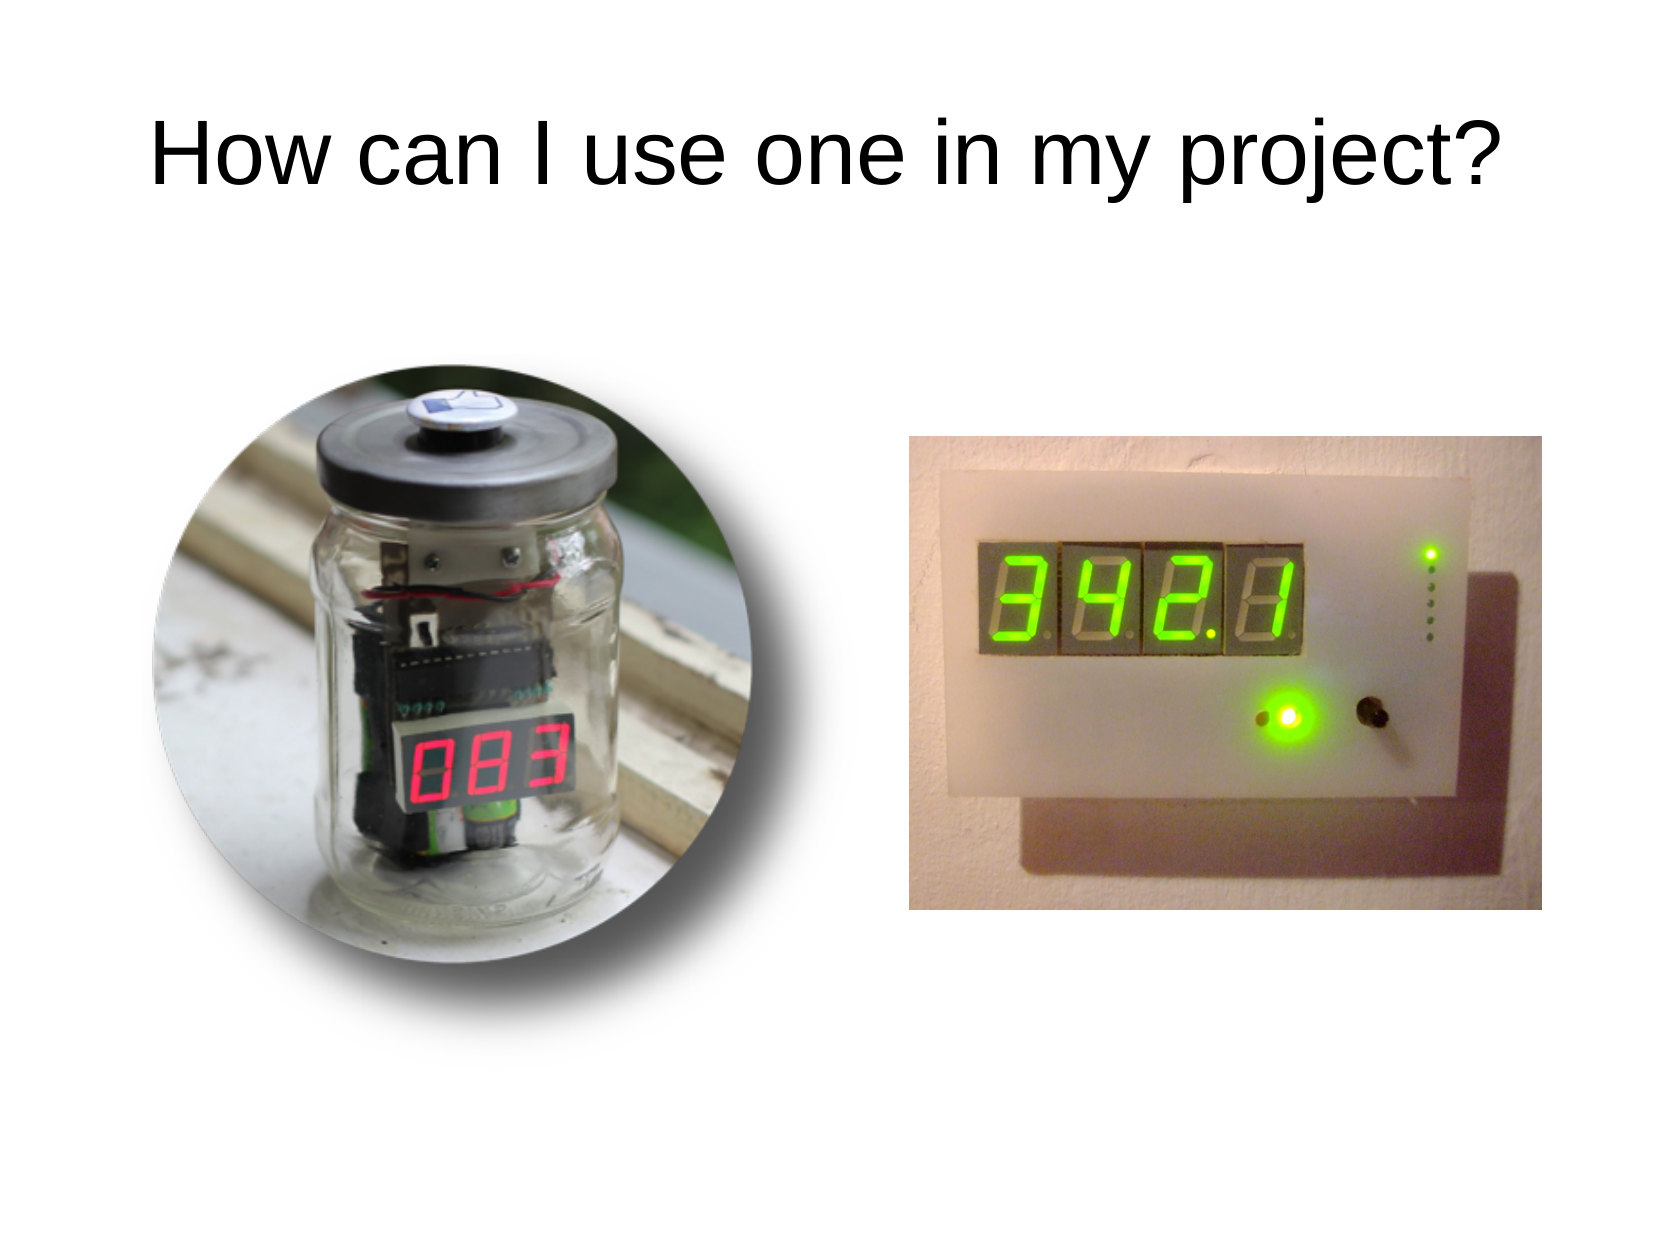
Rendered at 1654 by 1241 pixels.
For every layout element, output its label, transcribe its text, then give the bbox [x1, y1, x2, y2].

picture [142, 354, 863, 1074]
picture [909, 436, 1542, 910]
title How can I use one in my project? [82, 49, 1571, 257]
